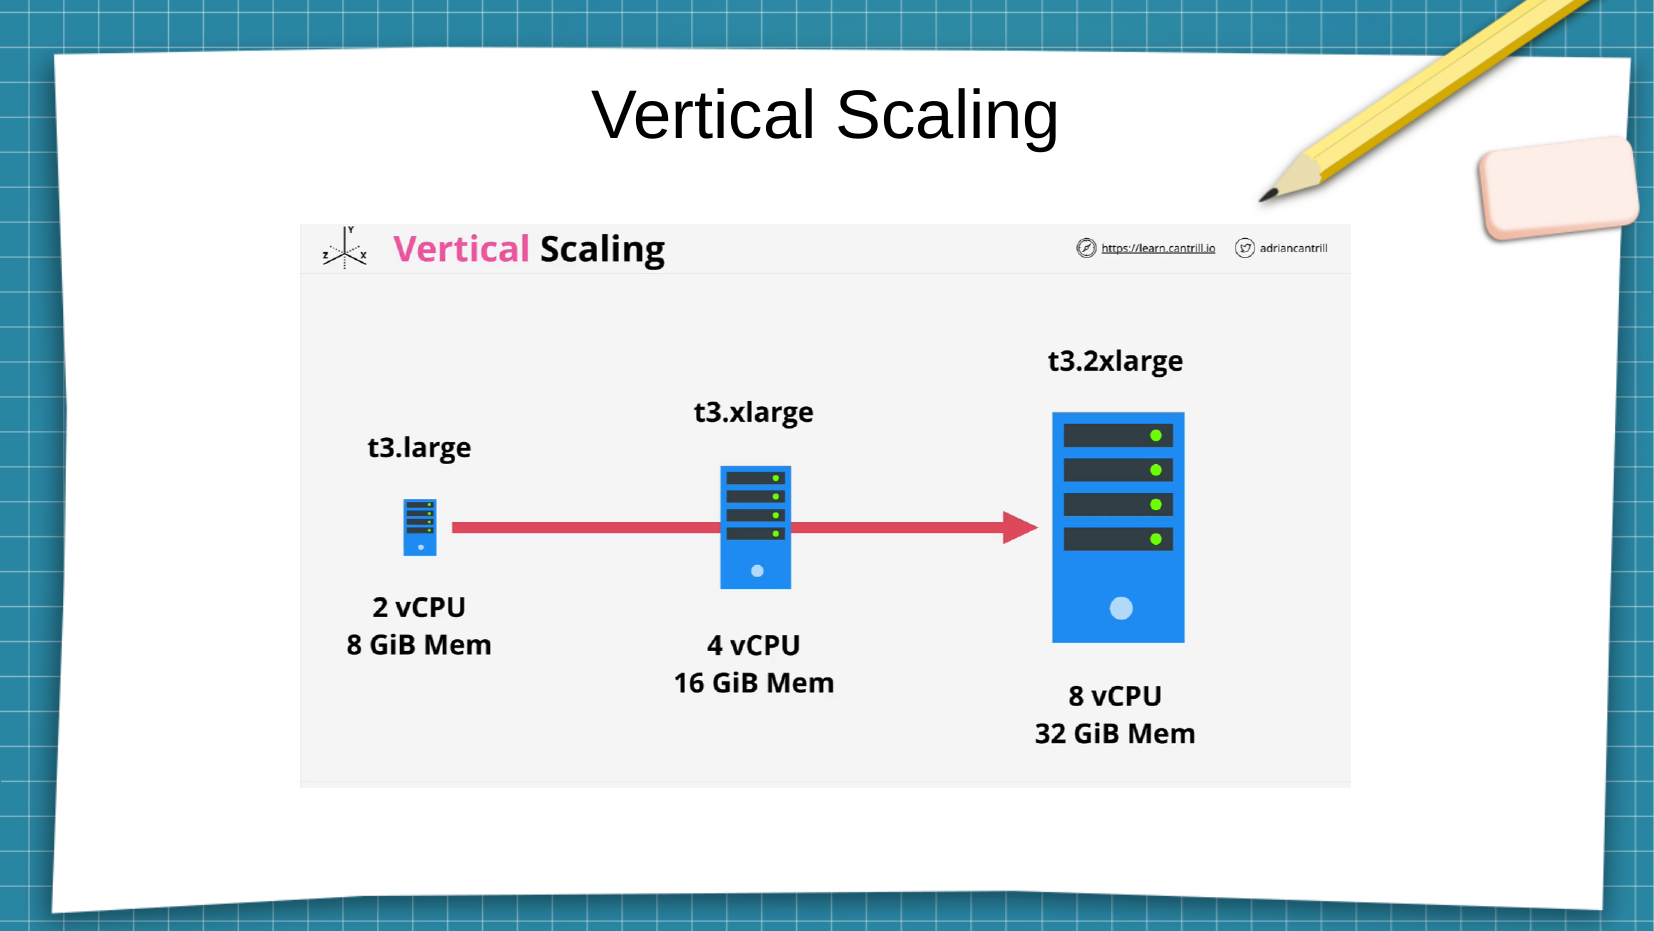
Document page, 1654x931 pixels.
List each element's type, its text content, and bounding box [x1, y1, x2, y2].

picture [0, 0, 1654, 931]
title Vertical Scaling [82, 37, 1571, 193]
